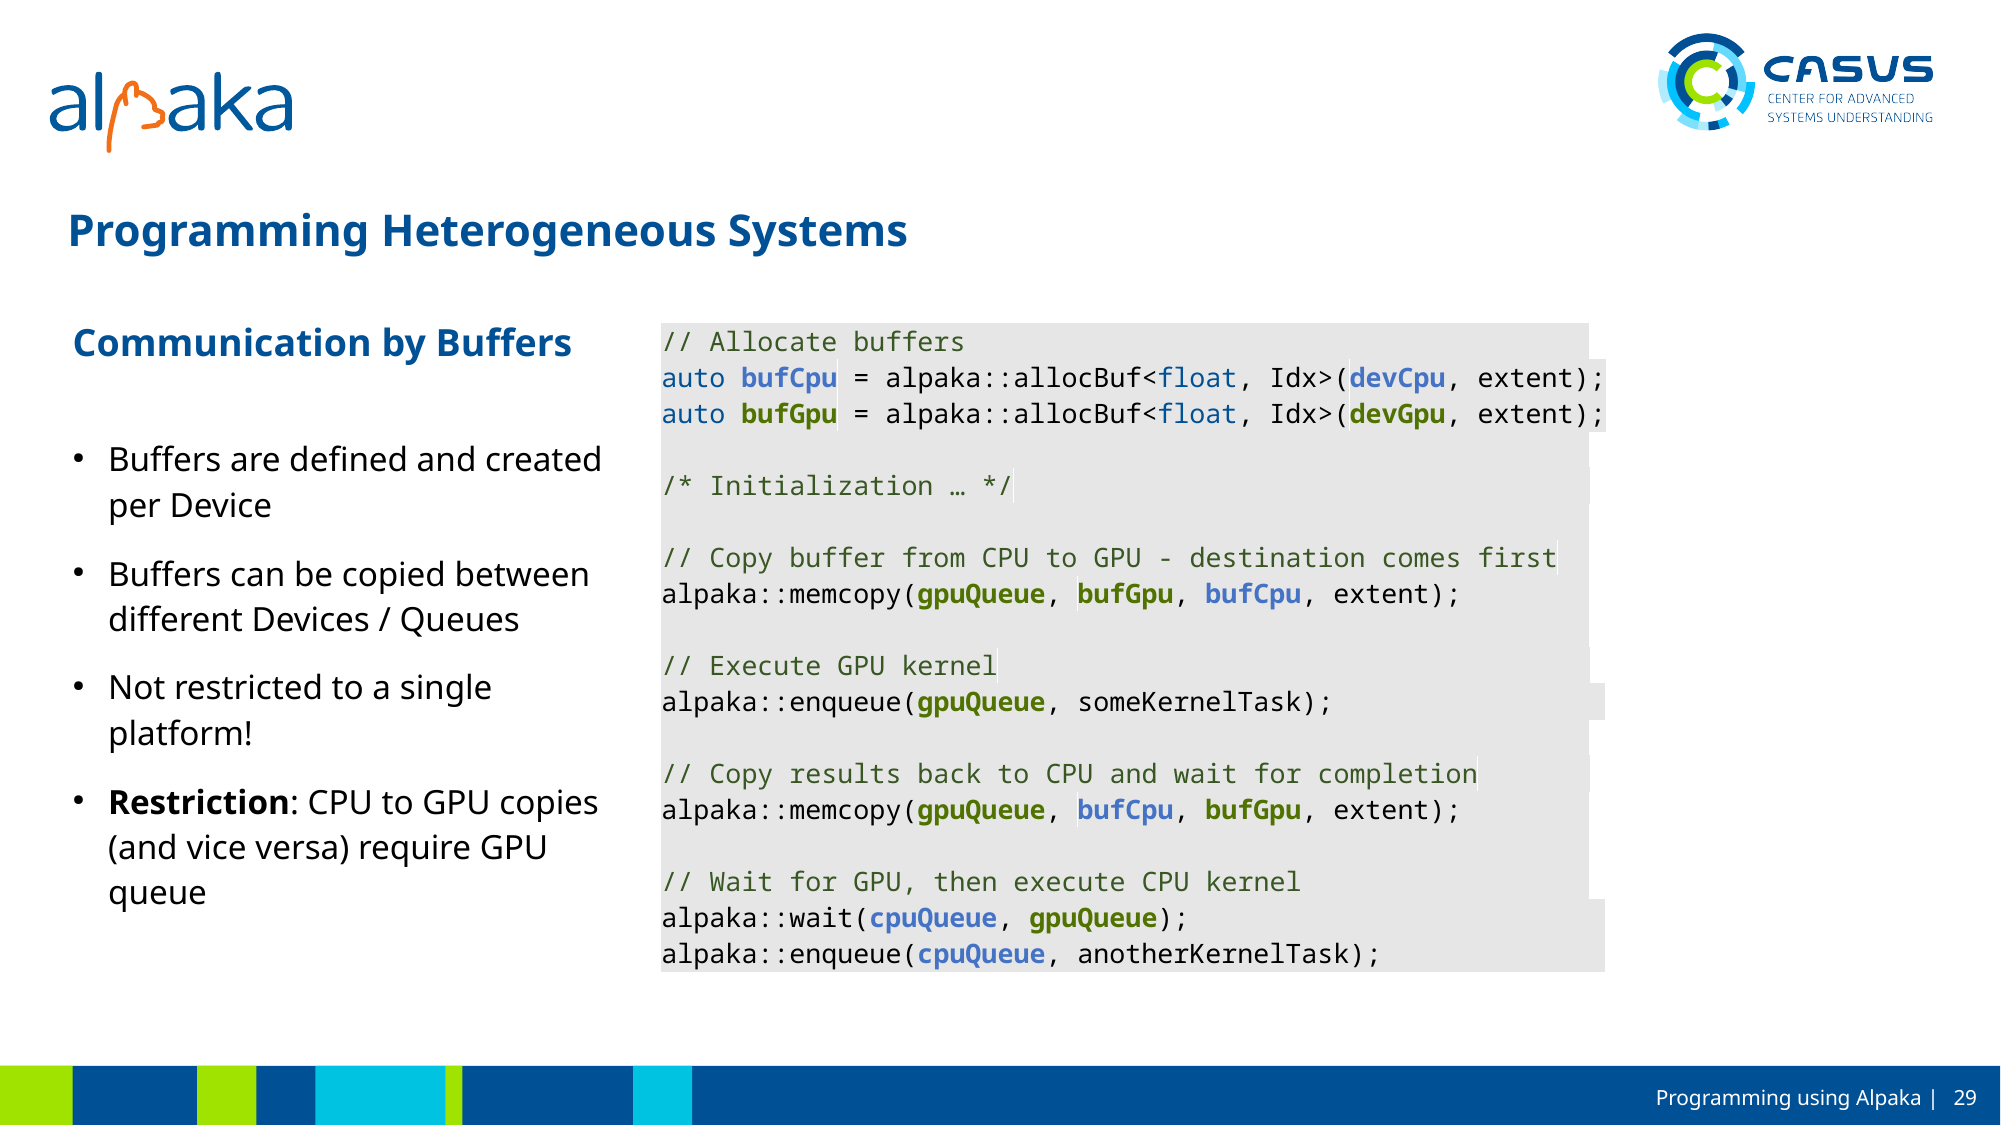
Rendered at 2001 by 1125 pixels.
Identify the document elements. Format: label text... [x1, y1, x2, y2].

list // Allocate buffers auto bufCpu = alpaka::allocBuf<float, Idx>(devCpu, extent); auto bufGpu = alpaka::allocBuf<float, Idx>(devGpu, extent); /* Initialization … */ // Copy buffer from CPU to GPU - destination comes first alpaka::memcopy(gpuQueue, bufGpu, bufCpu, extent); // Execute GPU kernel alpaka::enqueue(gpuQueue, someKernelTask); // Copy results back to CPU and wait for completion alpaka::memcopy(gpuQueue, bufCpu, bufGpu, extent); // Wait for GPU, then execute CPU kernel alpaka::wait(cpuQueue, gpuQueue); alpaka::enqueue(cpuQueue, anotherKernelTask); [661, 316, 1621, 979]
picture [1658, 33, 1933, 131]
list Communication by Buffers Buffers are defined and created per Device Buffers can be copied between different Devices / Queues Not restricted to a single platform! Restriction: CPU to GPU copies (and vice versa) require GPU queue [72, 316, 626, 979]
title Programming Heterogeneous Systems [55, 195, 1603, 264]
picture [49, 70, 293, 154]
